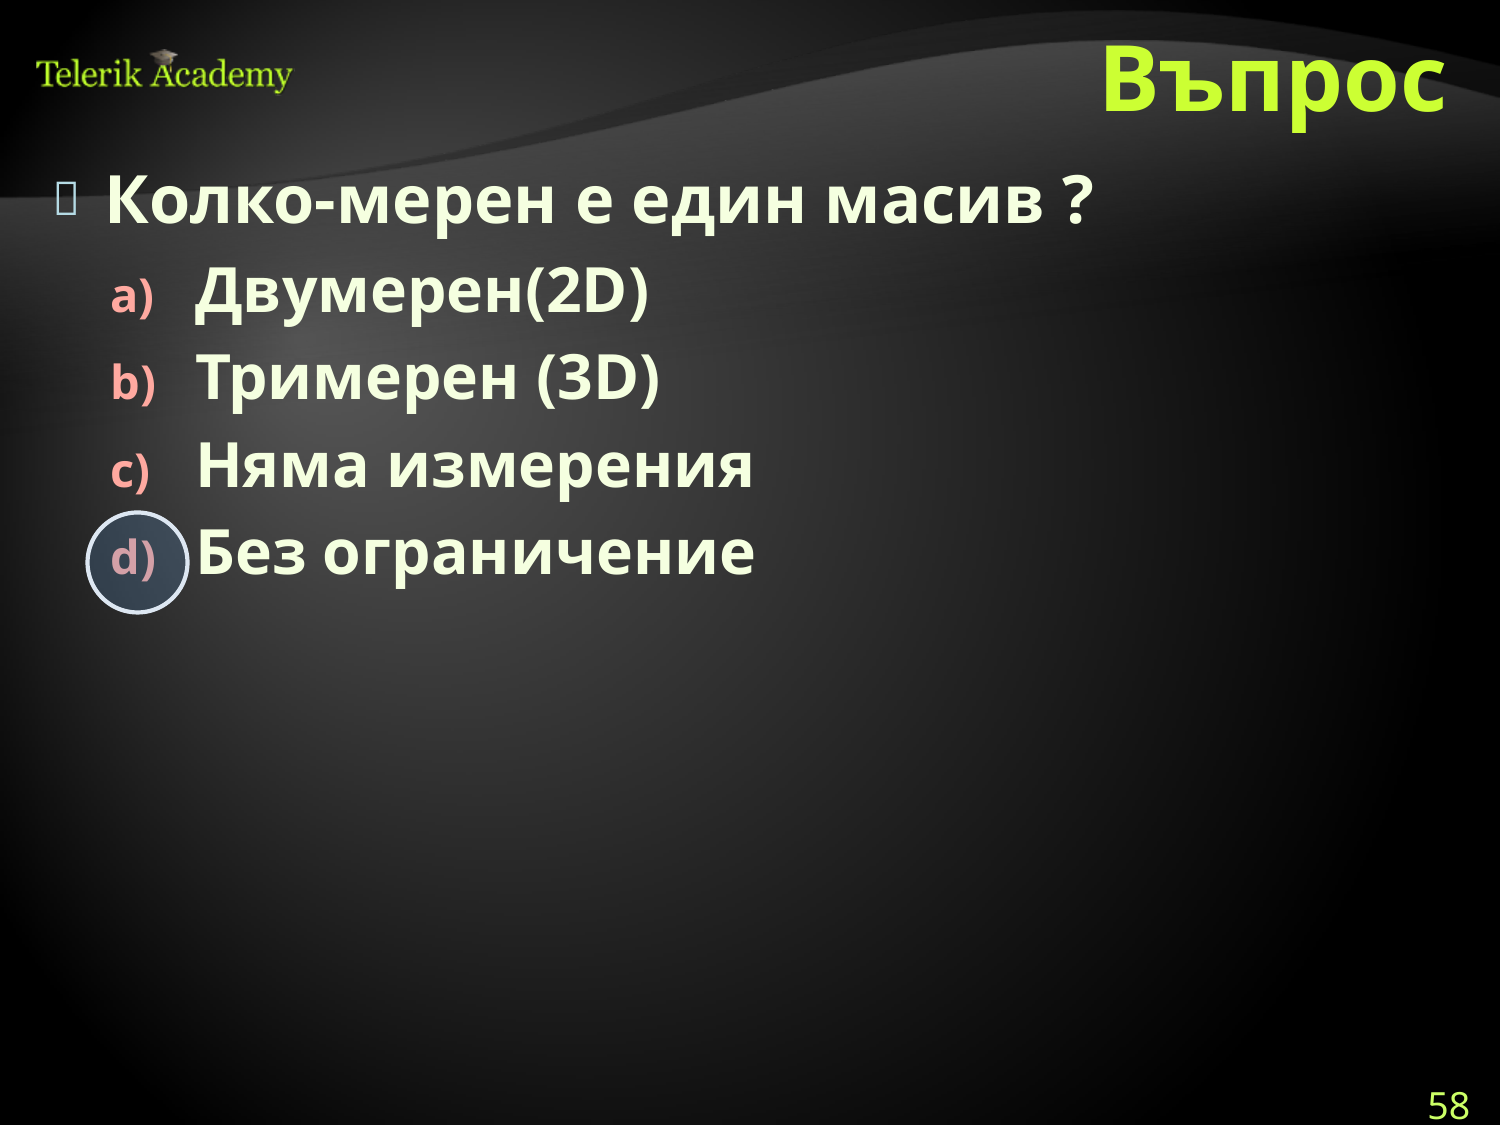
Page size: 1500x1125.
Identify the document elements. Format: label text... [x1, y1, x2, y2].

list Колко-мерен е един масив ? Двумерен(2D) Тримерен (3D) Няма измерения Без ограничение [37, 149, 1463, 1075]
slide_number <number> [1412, 1074, 1488, 1113]
title Въпрос [300, 12, 1463, 149]
text_box [87, 512, 188, 613]
picture [0, 0, 1500, 1125]
